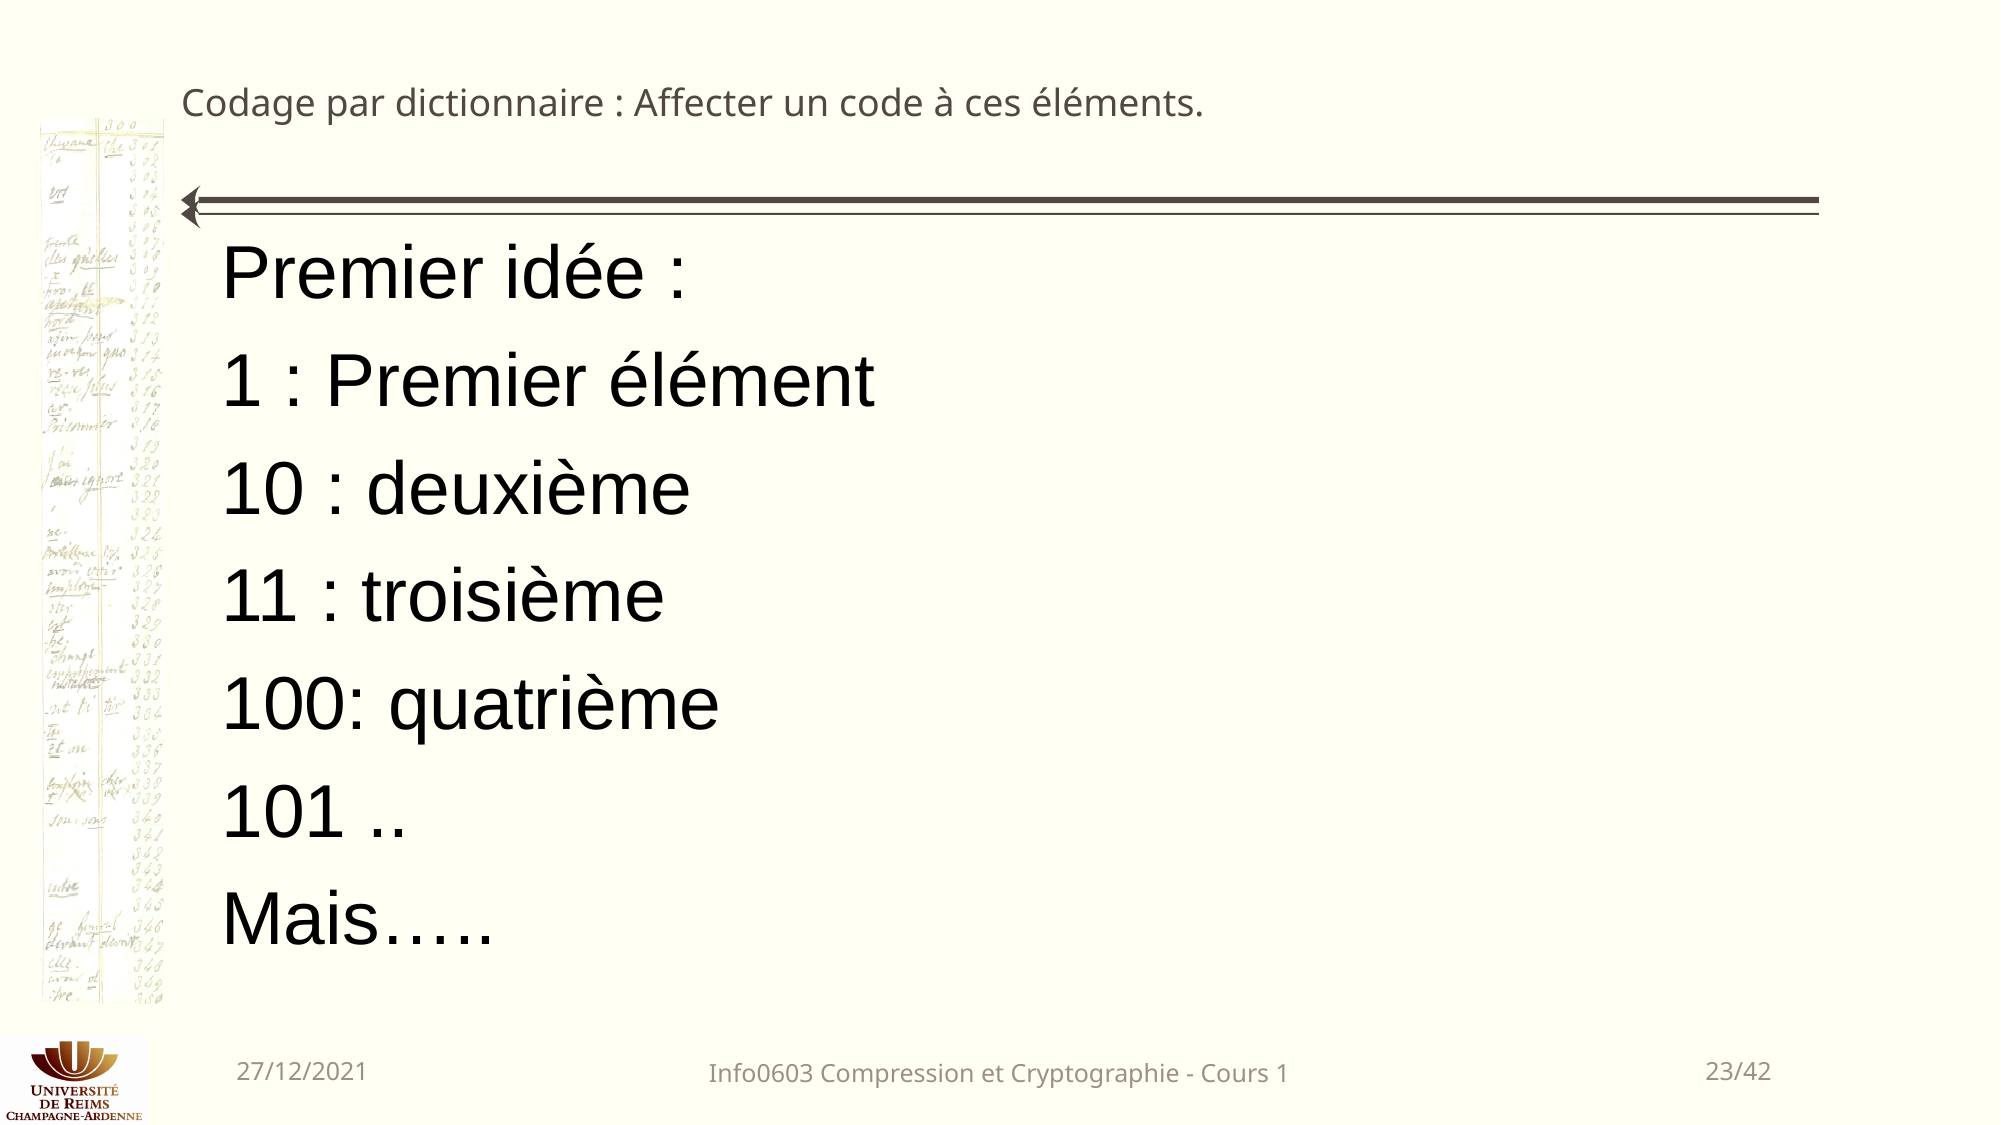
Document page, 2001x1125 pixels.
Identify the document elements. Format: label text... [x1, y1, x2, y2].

text_box Premier idée : 1 : Premier élément 10 : deuxième 11 : troisième 100: quatrième 101 .. Mais….. [206, 223, 1920, 968]
picture [0, 1035, 148, 1125]
picture [40, 118, 164, 1004]
title Codage par dictionnaire : Affecter un code à ces éléments. [181, 12, 1819, 193]
